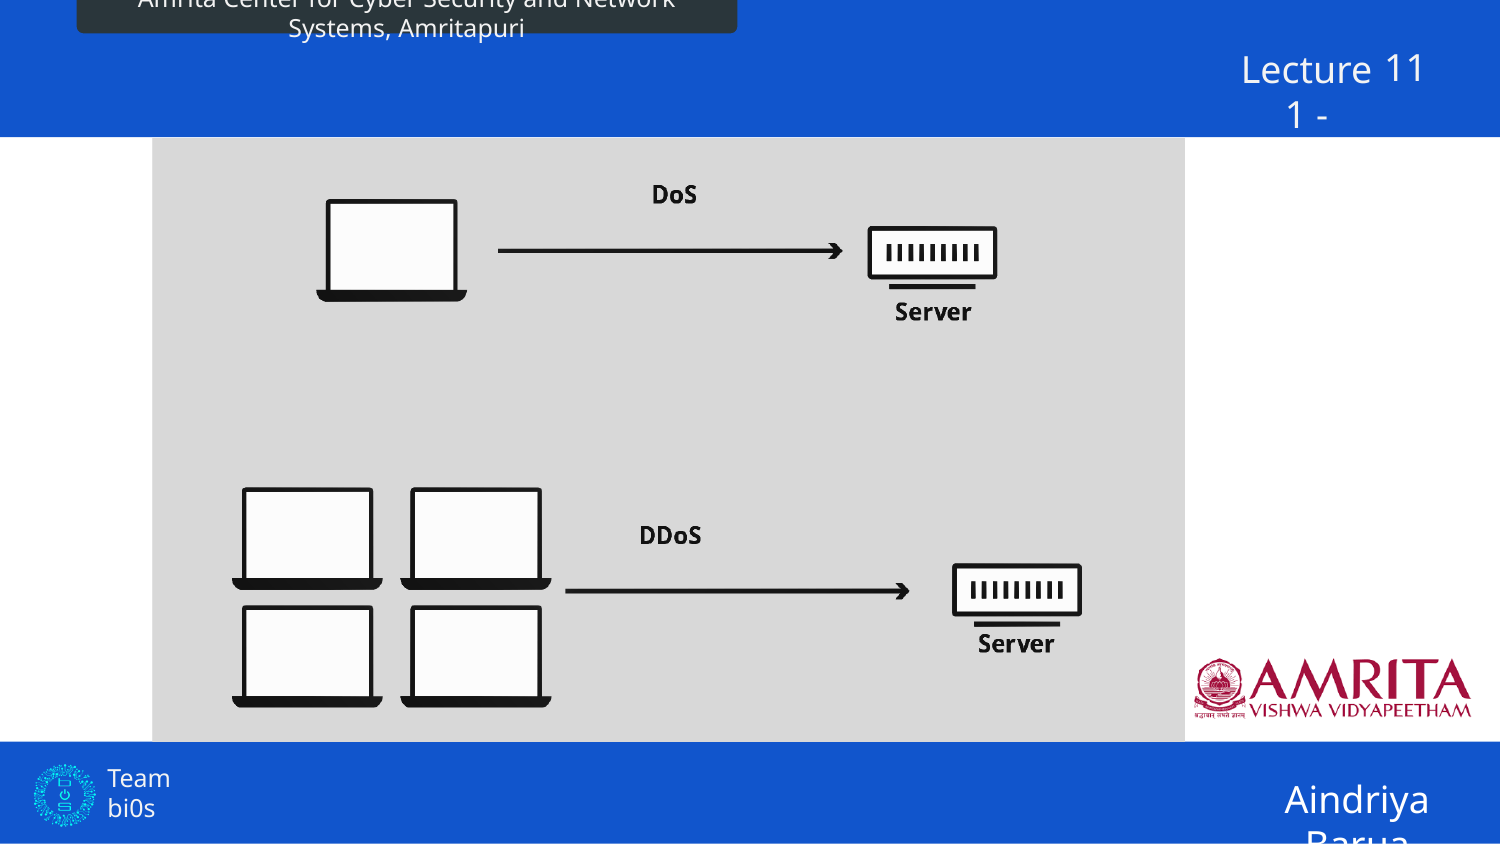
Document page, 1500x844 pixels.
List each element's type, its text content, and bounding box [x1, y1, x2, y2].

picture [30, 763, 99, 828]
picture [152, 138, 1185, 742]
slide_number <number> [1322, 42, 1489, 98]
picture [1193, 654, 1473, 724]
